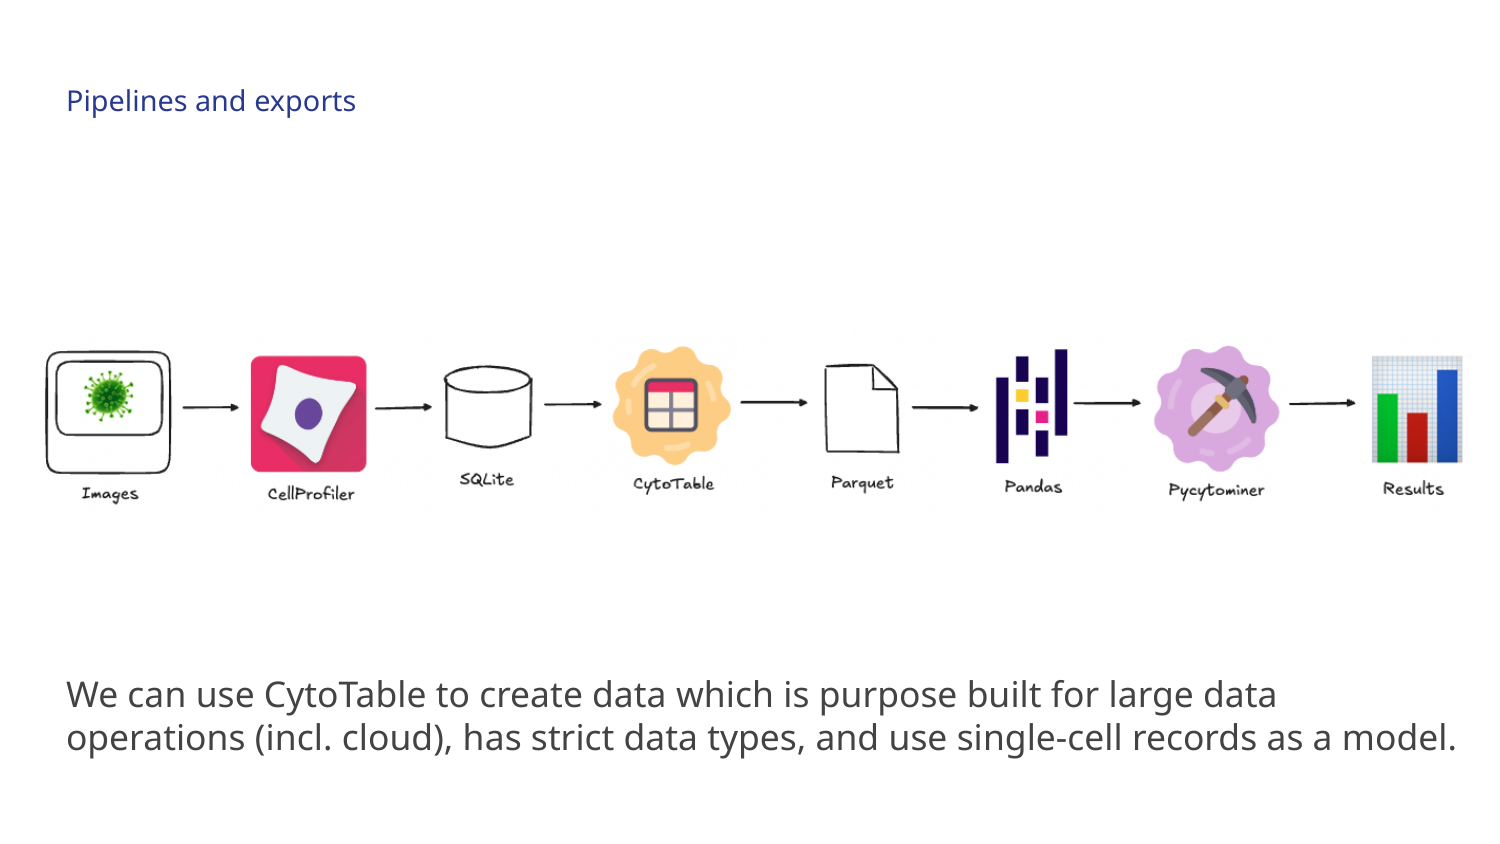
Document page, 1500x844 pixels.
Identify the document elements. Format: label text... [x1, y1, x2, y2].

text_box We can use CytoTable to create data which is purpose built for large data operations (incl. cloud), has strict data types, and use single-cell records as a model. [51, 657, 1475, 793]
picture [24, 329, 1475, 514]
title Pipelines and exports [51, 67, 1449, 167]
